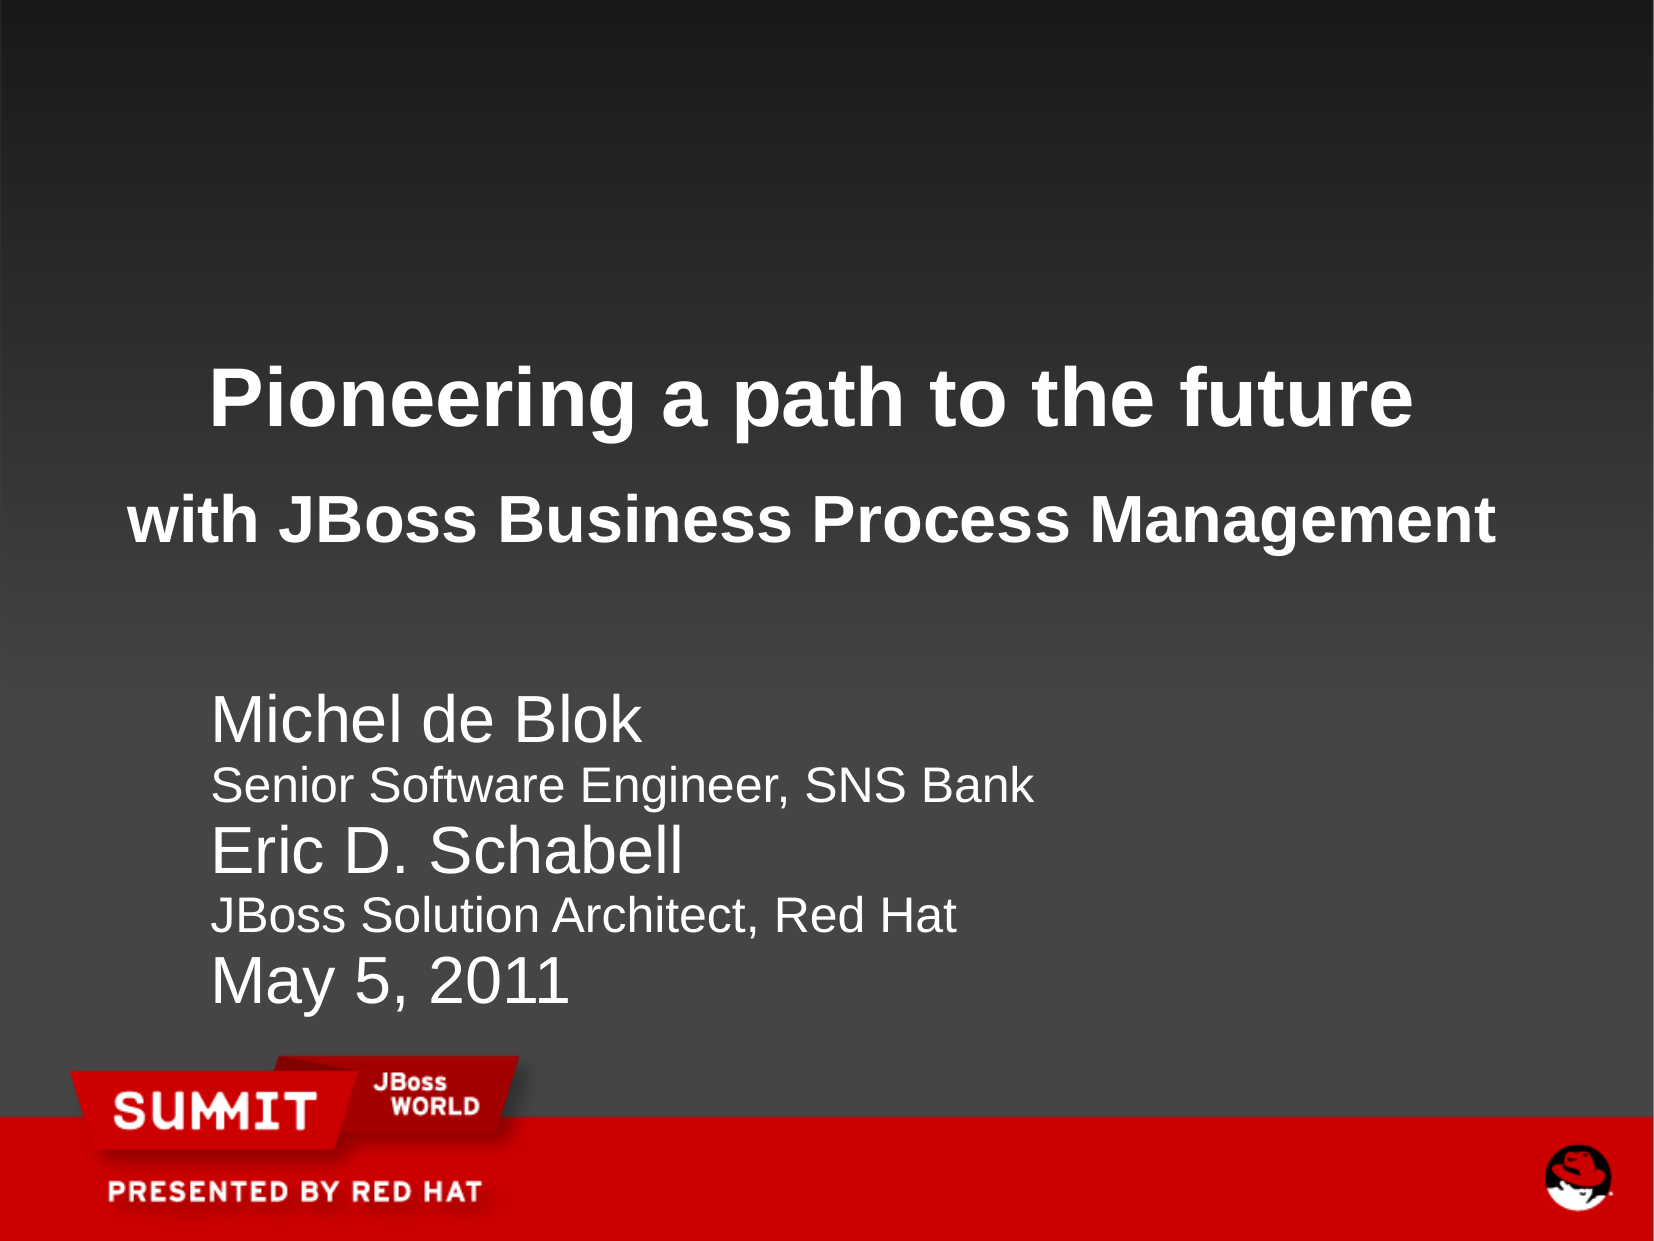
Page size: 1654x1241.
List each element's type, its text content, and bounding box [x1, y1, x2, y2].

text_box Michel de Blok Senior Software Engineer, SNS Bank Eric D. Schabell JBoss Solution Architect, Red Hat May 5, 2011 [195, 637, 1388, 989]
text_box Pioneering a path to the future with JBoss Business Process Management [112, 297, 1538, 518]
picture [0, 0, 1654, 1241]
